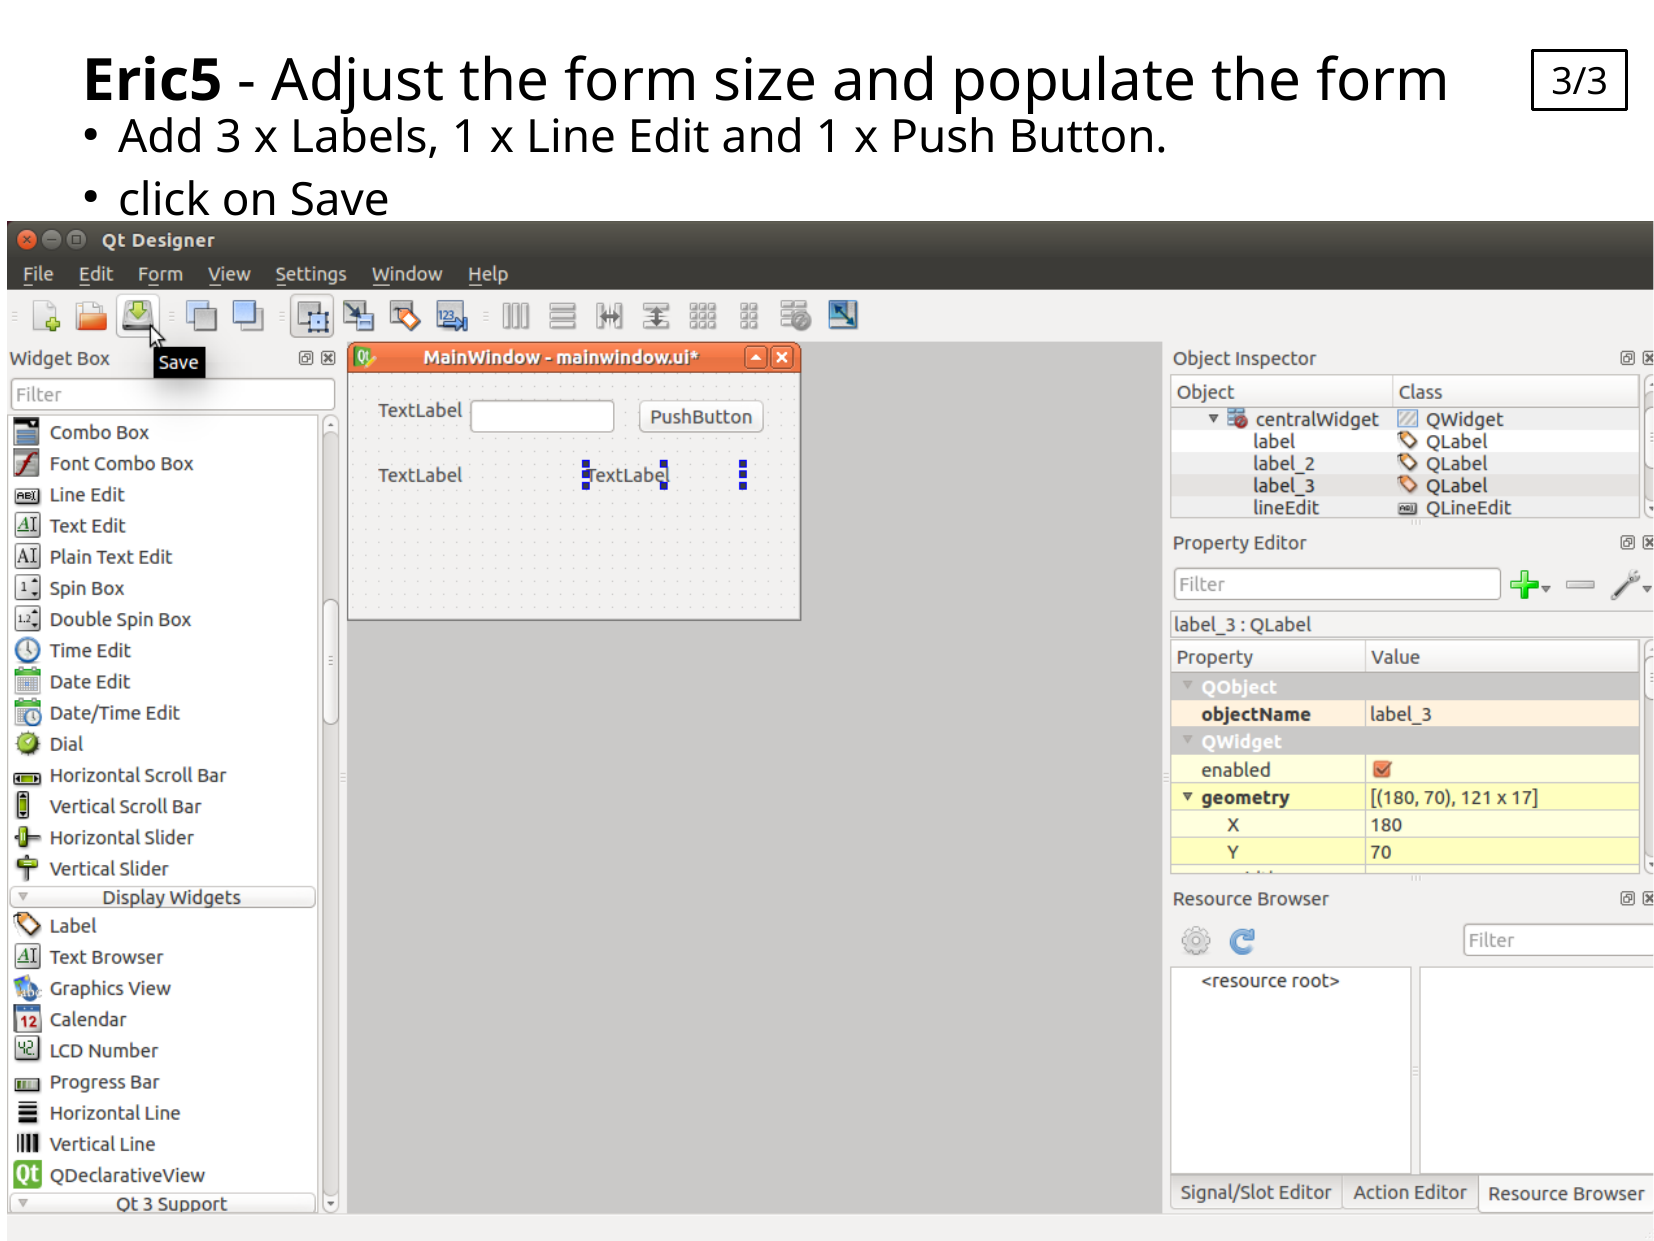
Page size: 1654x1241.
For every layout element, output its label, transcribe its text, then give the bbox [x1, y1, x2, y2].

text_box 3/3 [1532, 50, 1627, 110]
title Eric5 - Adjust the form size and populate the form [82, 39, 1571, 106]
picture [7, 221, 1654, 1241]
text_box Add 3 x Labels, 1 x Line Edit and 1 x Push Button. click on Save [82, 106, 1571, 221]
